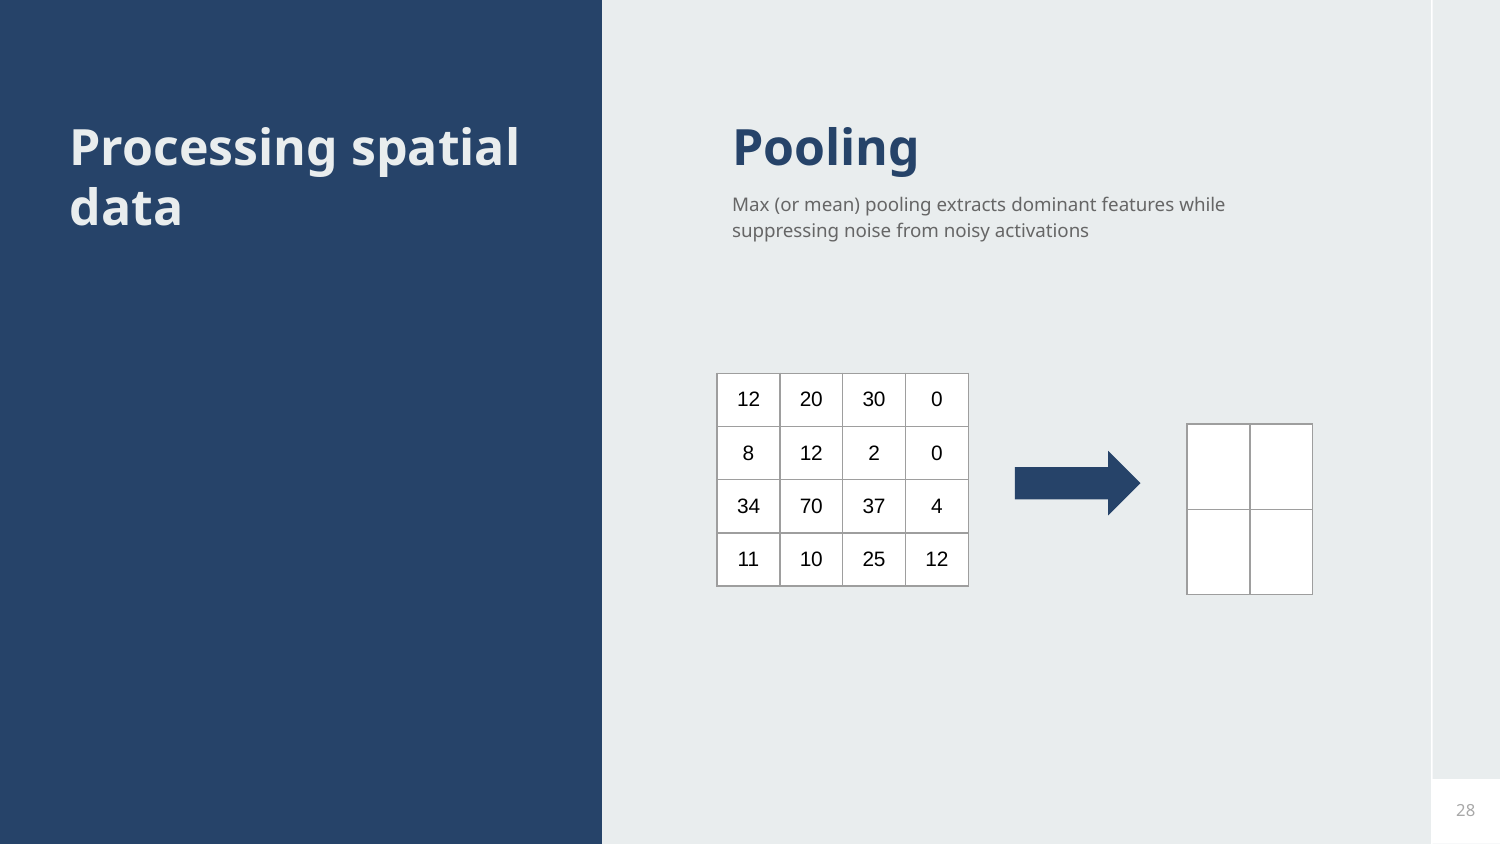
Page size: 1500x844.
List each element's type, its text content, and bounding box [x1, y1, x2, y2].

table_cell 0 [906, 427, 968, 479]
table_cell 11 [718, 534, 779, 585]
table_cell 12 [781, 427, 842, 479]
title Processing spatial data [54, 99, 582, 703]
table_cell 4 [906, 480, 968, 532]
table_cell 12 [906, 534, 968, 585]
list Max (or mean) pooling extracts dominant features while suppressing noise from noisy activations [717, 194, 1313, 256]
table_header 12 [718, 374, 779, 426]
table_cell [1251, 510, 1312, 594]
table_header [1251, 425, 1312, 509]
table_cell [1188, 510, 1249, 594]
table_cell 37 [843, 480, 905, 532]
table_cell 25 [843, 534, 905, 585]
table_cell 34 [718, 480, 779, 532]
table_cell 10 [781, 534, 842, 585]
title Pooling [717, 99, 1367, 194]
table_header [1188, 425, 1249, 509]
table_cell 8 [718, 427, 779, 479]
table_header 30 [843, 374, 905, 426]
table_cell 2 [843, 427, 905, 479]
table_header 0 [906, 374, 968, 426]
text_box [1014, 450, 1141, 516]
slide_number <number> [1400, 779, 1491, 844]
table_cell 70 [781, 480, 842, 532]
table_header 20 [781, 374, 842, 426]
